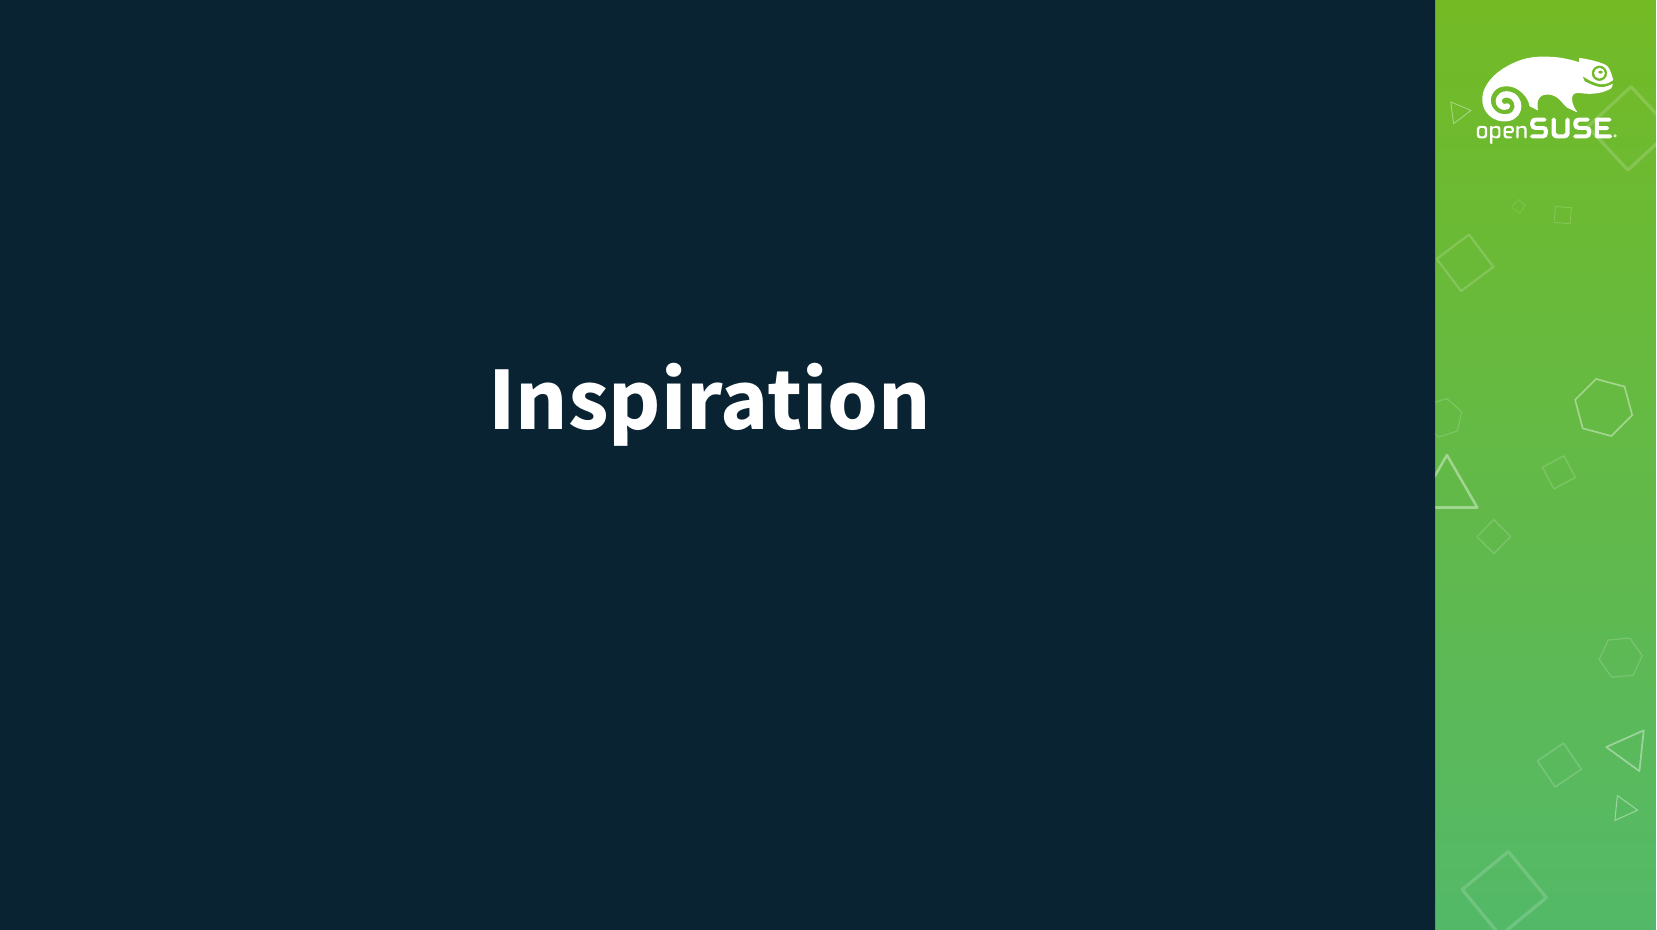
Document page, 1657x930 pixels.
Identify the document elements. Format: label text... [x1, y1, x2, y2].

list Inspiration [82, 37, 1338, 757]
